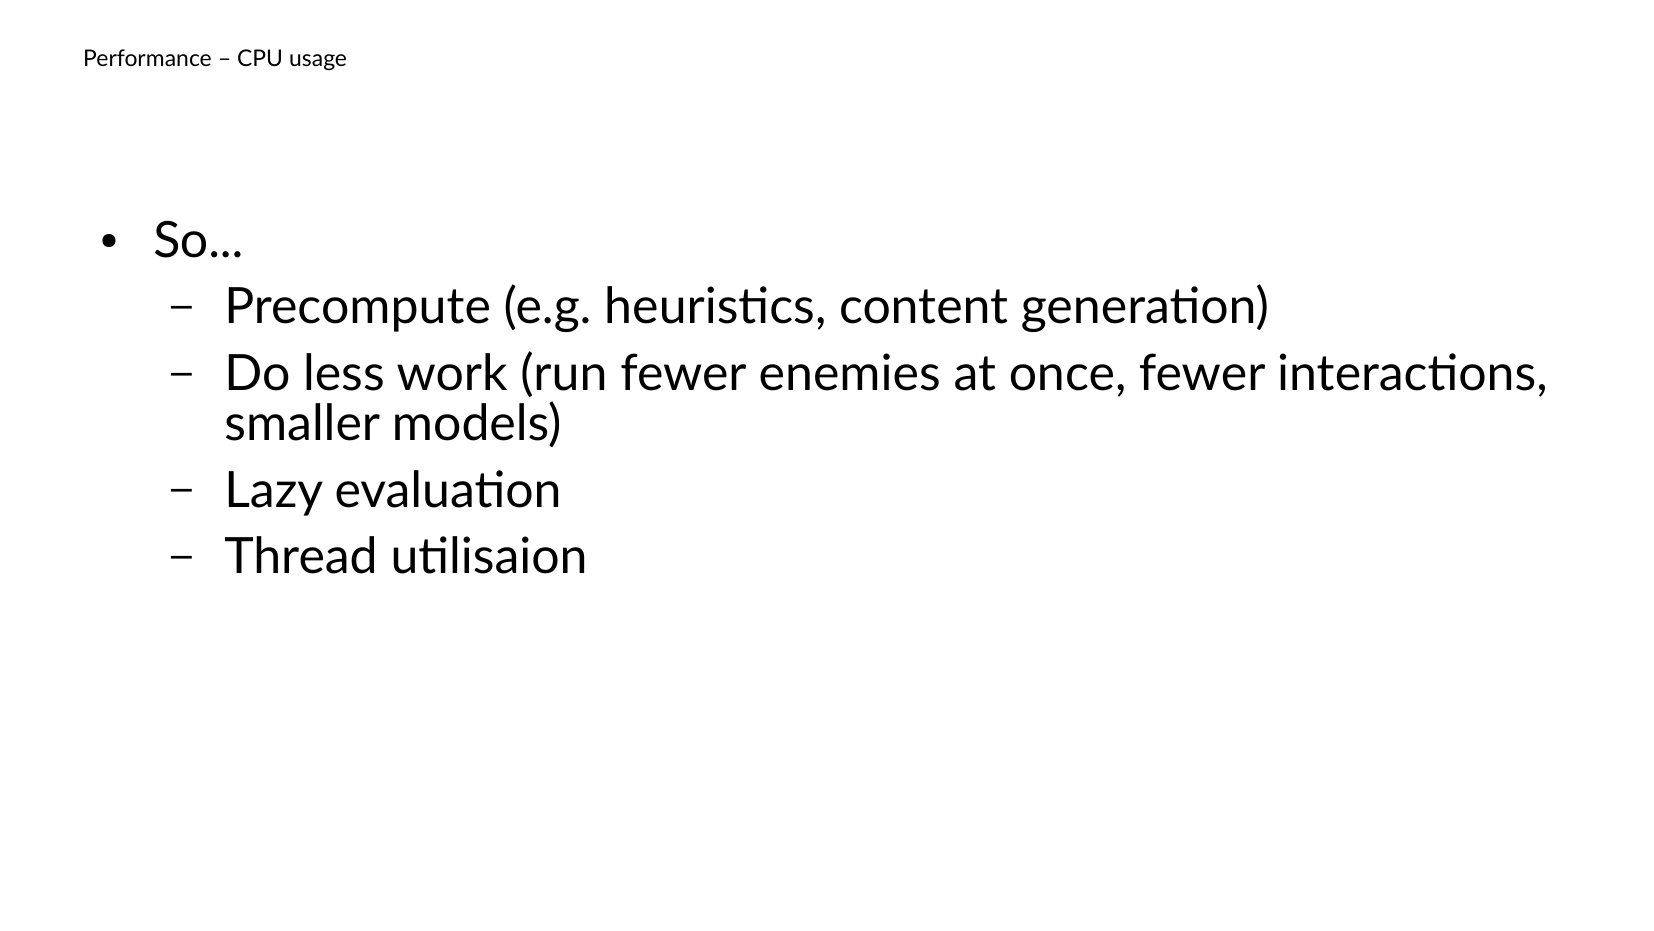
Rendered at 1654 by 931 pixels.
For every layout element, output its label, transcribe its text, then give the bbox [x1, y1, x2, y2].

list So... Precompute (e.g. heuristics, content generation) Do less work (run fewer enemies at once, fewer interactions, smaller models) Lazy evaluation Thread utilisaion [82, 217, 1571, 839]
title Performance – CPU usage [83, 0, 1571, 119]
